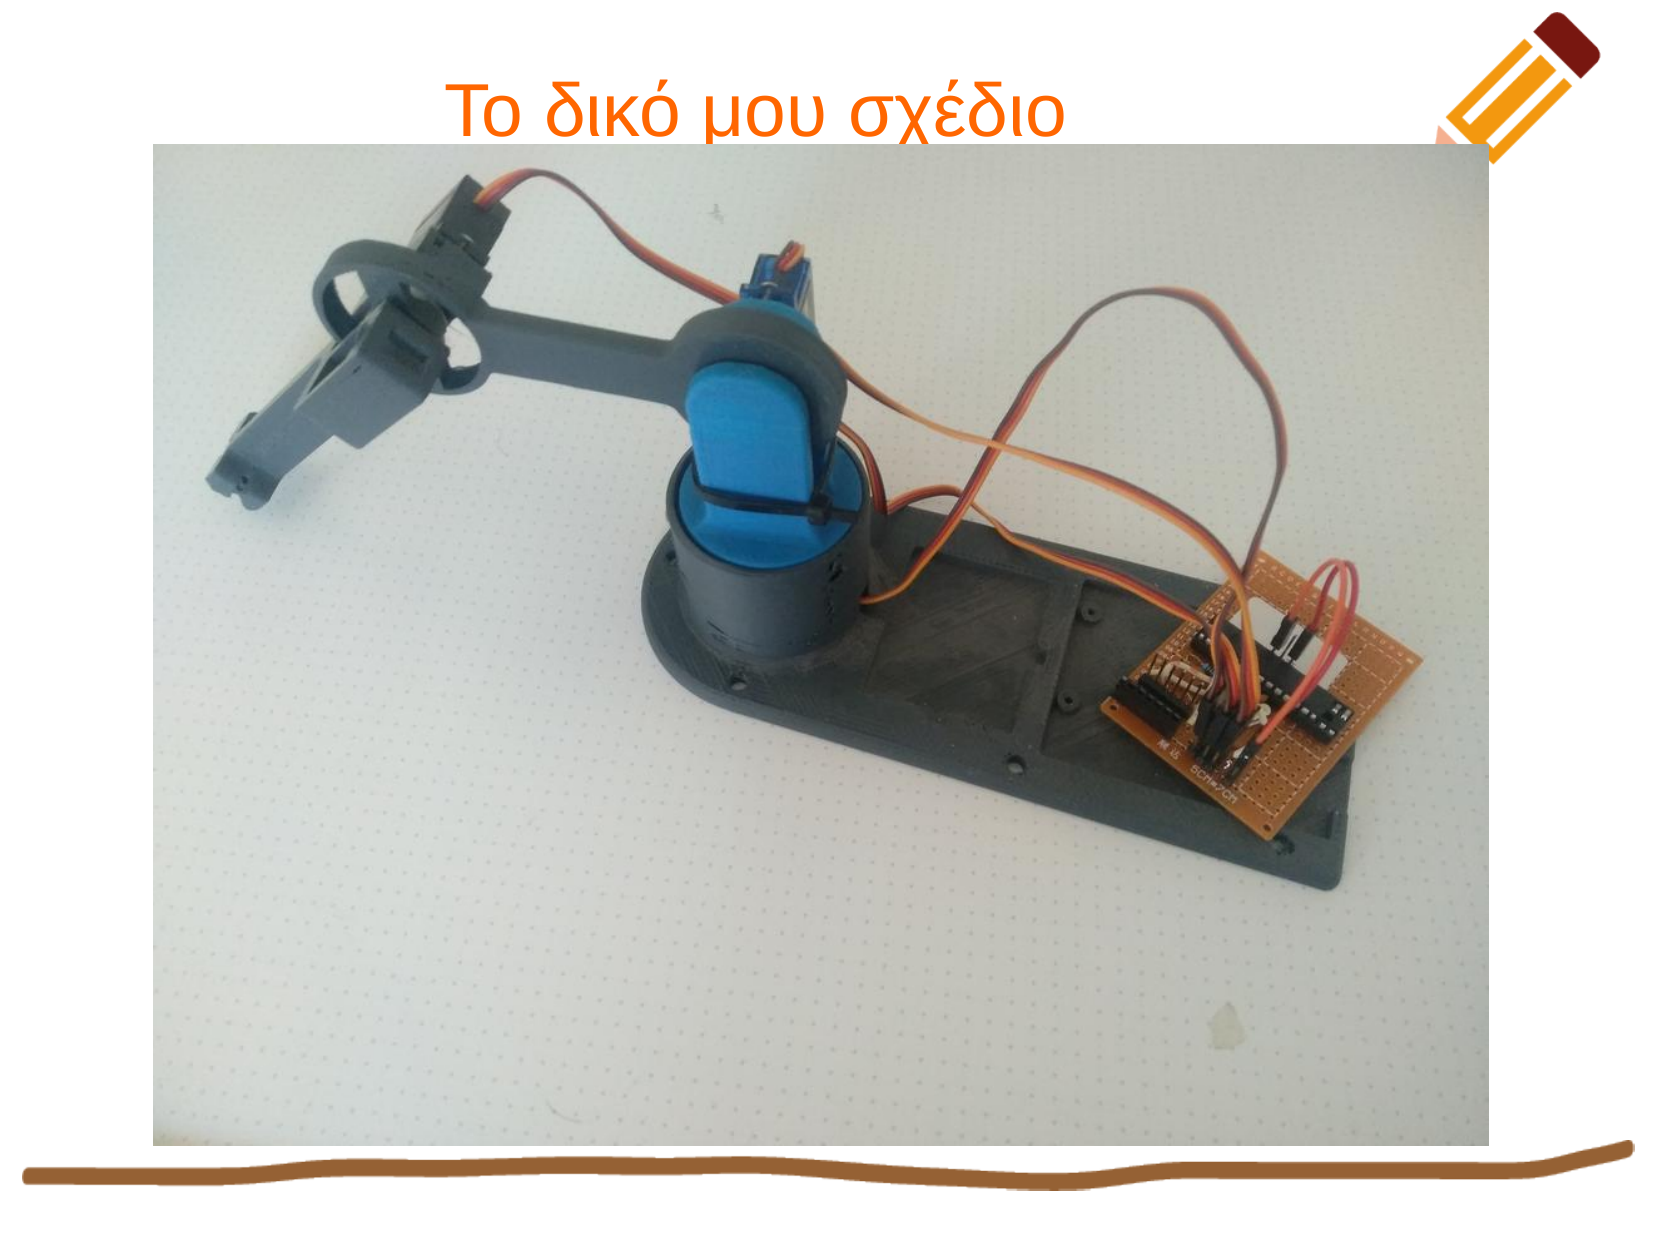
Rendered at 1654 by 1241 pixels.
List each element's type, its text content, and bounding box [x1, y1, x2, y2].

title Το δικό μου σχέδιο [82, 49, 1430, 172]
picture [22, 12, 1635, 1191]
